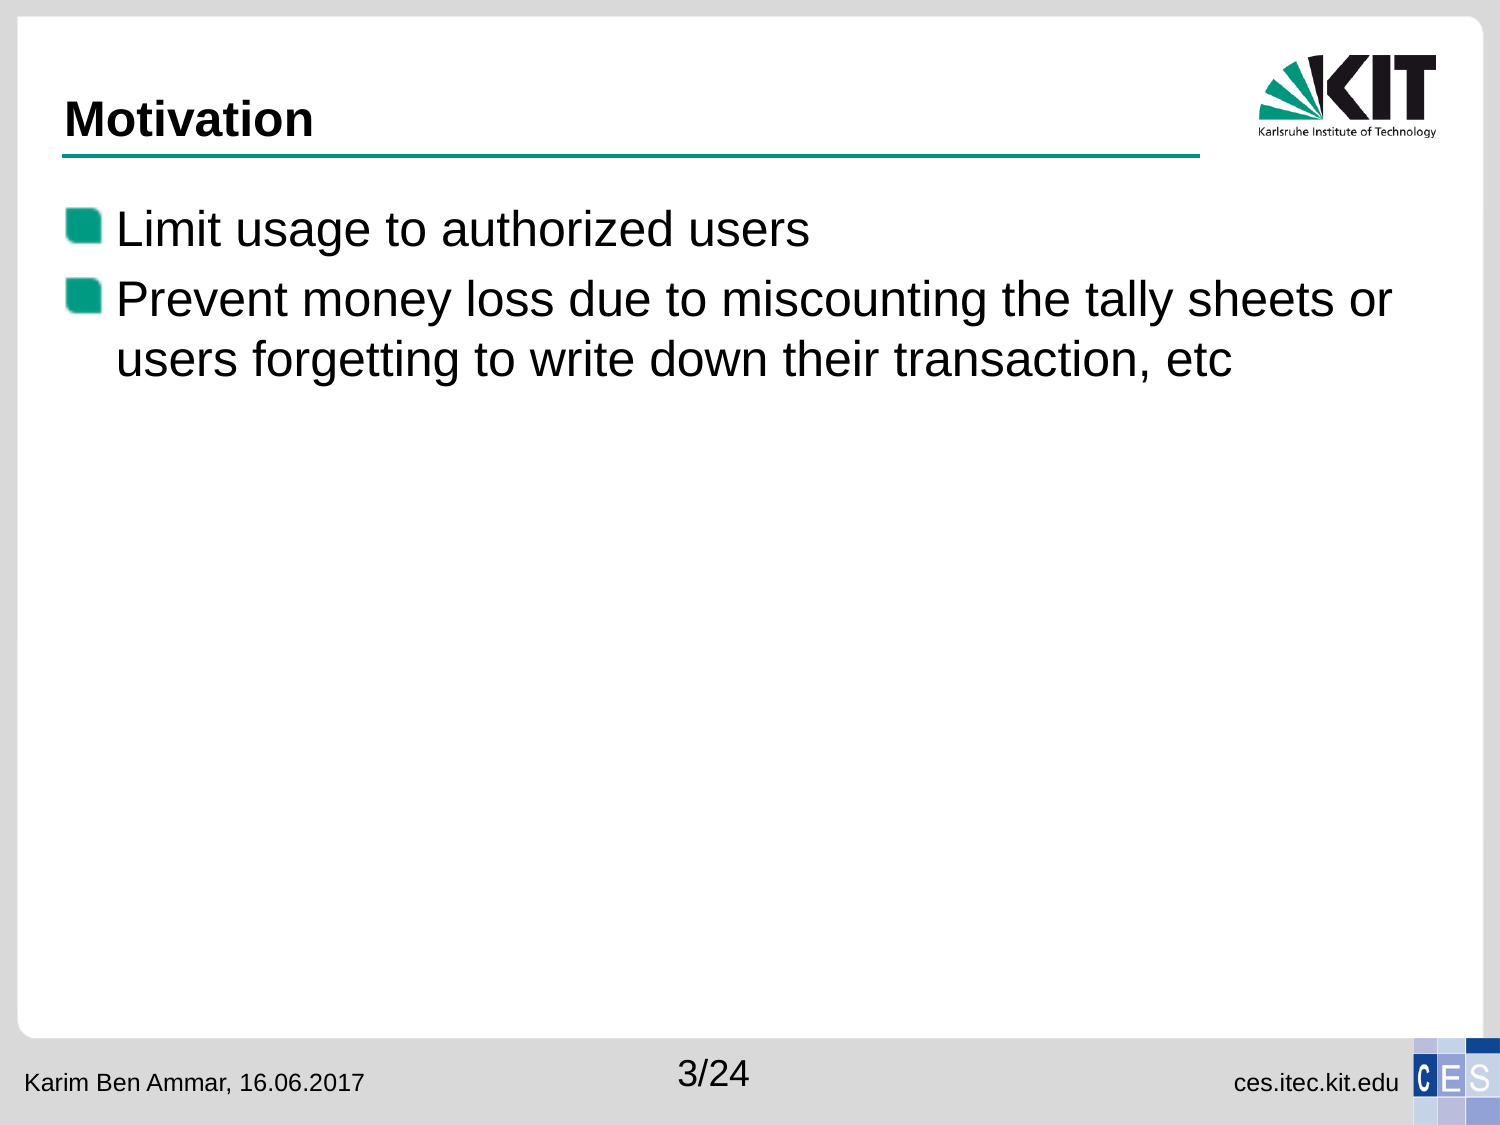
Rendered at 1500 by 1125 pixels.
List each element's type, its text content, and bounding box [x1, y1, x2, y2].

text_box 3/24 [662, 1045, 766, 1116]
picture [0, 0, 1500, 1125]
list Limit usage to authorized users Prevent money loss due to miscounting the tally sheets or users forgetting to write down their transaction, etc [64, 196, 1436, 1000]
title Motivation [64, 54, 1198, 147]
